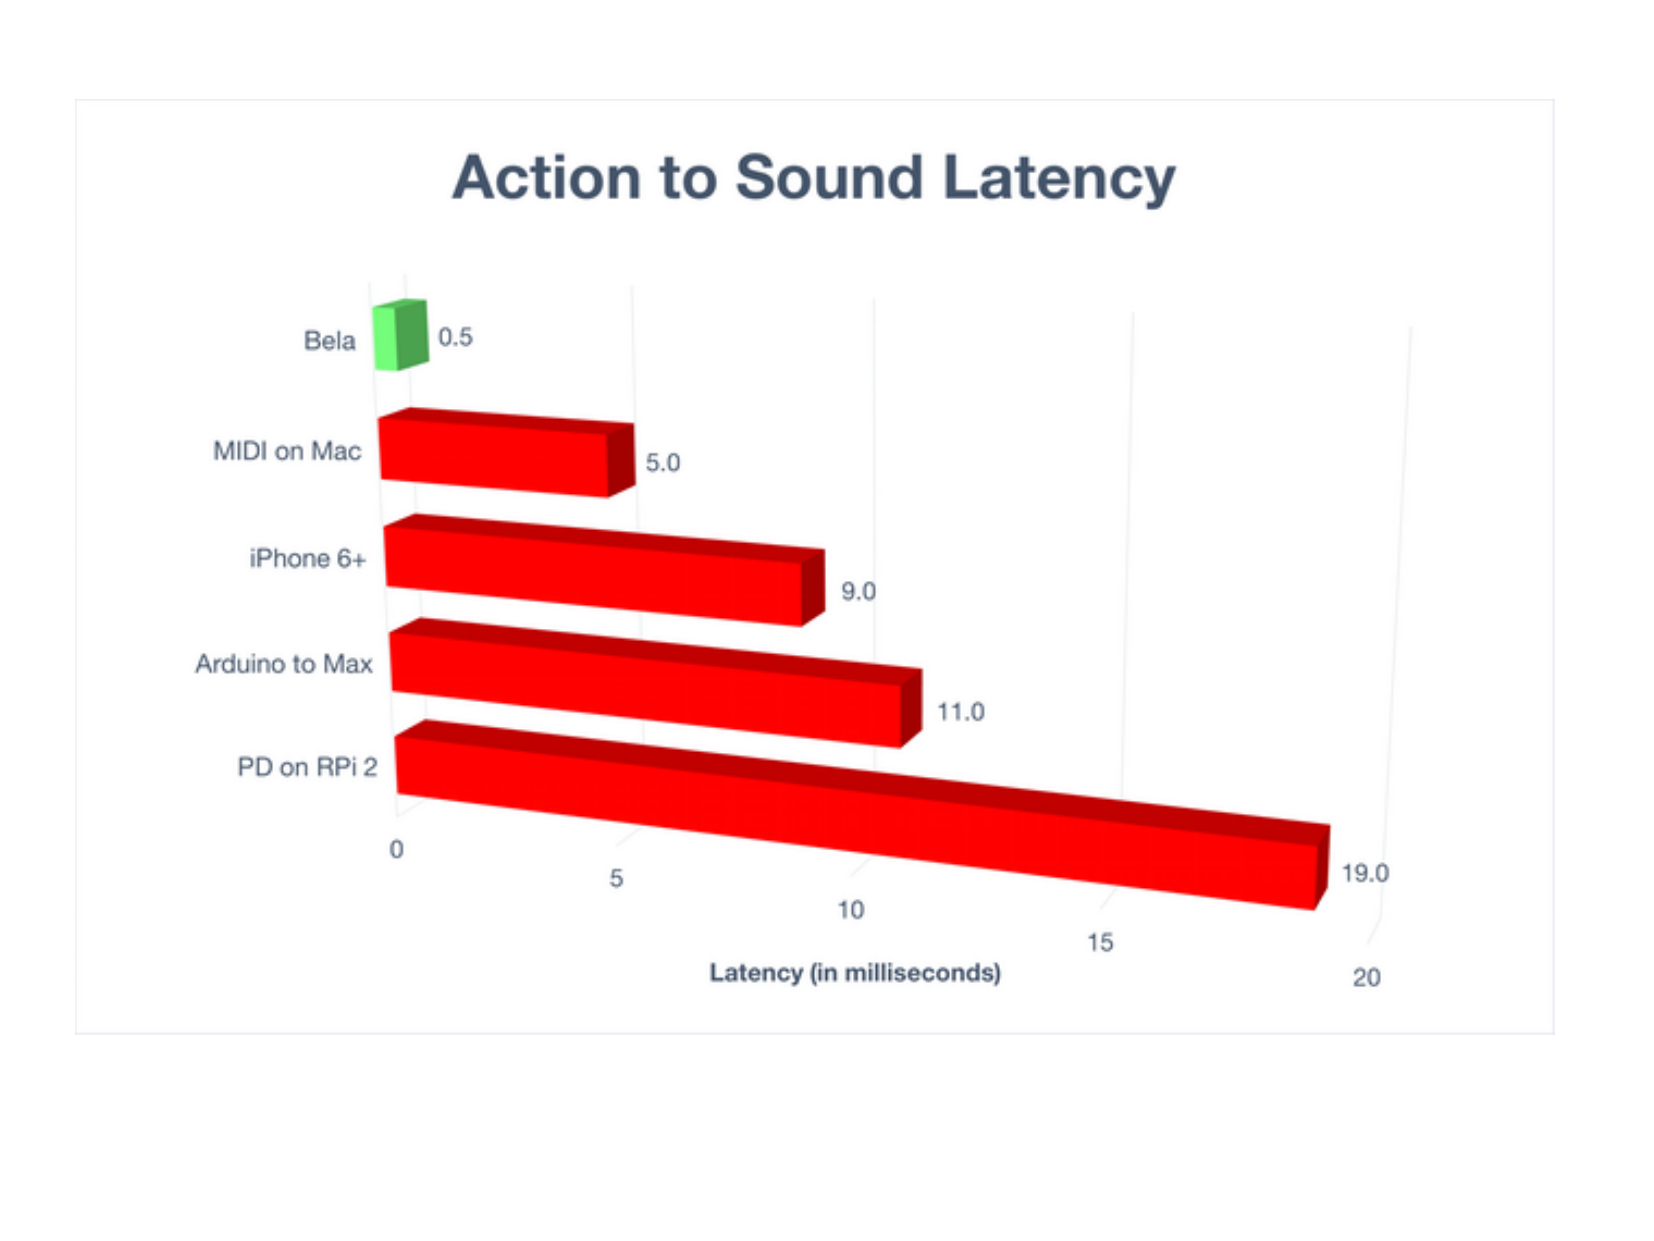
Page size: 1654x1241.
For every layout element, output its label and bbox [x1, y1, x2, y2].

picture [75, 99, 1555, 1036]
